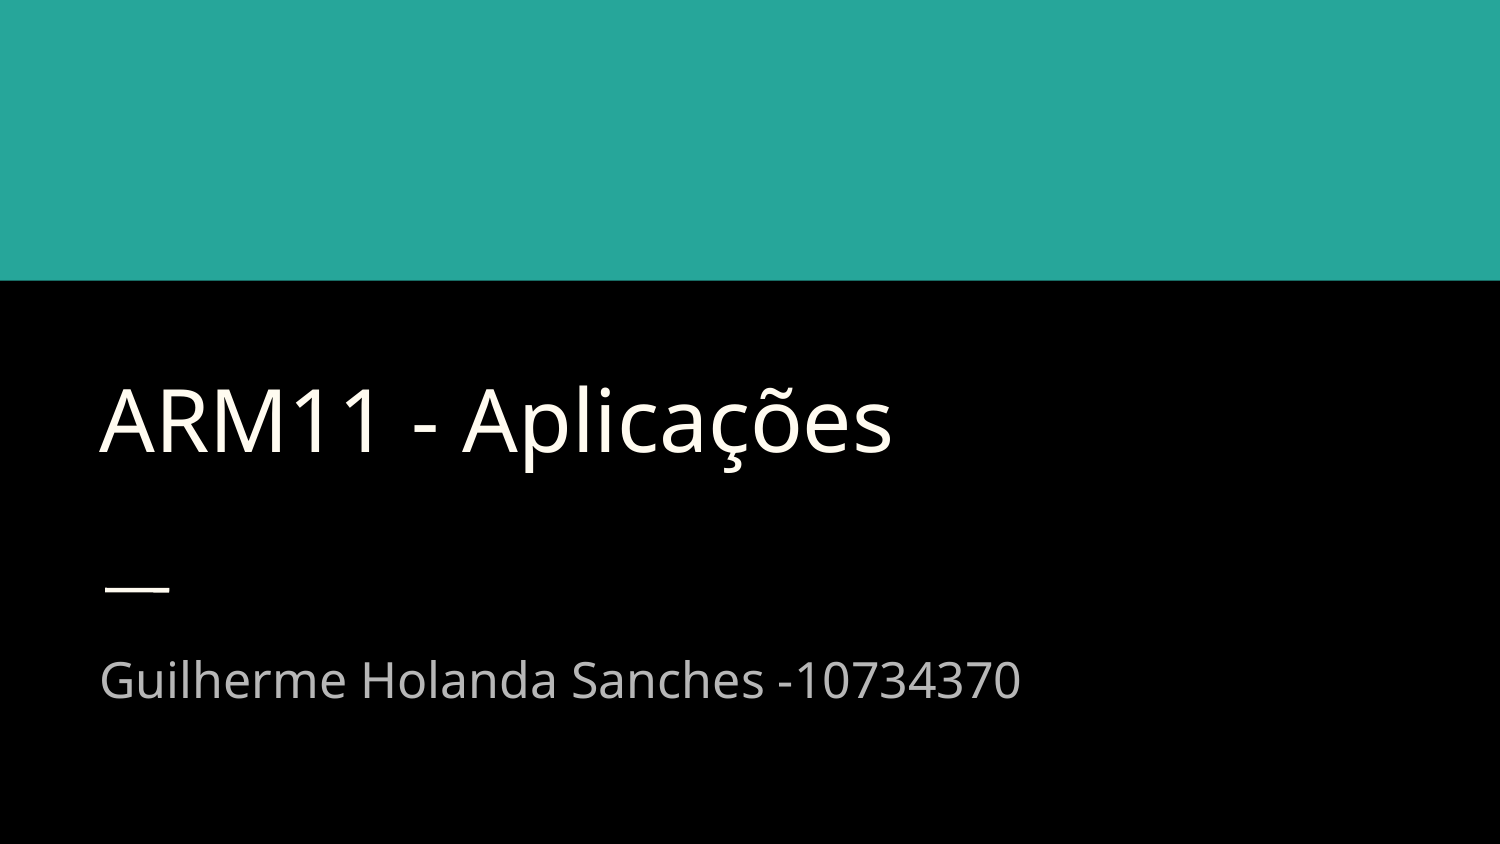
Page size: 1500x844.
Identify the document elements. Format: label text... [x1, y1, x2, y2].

title ARM11 - Aplicações [84, 310, 1416, 494]
subtitle Guilherme Holanda Sanches -10734370 [84, 630, 1416, 760]
